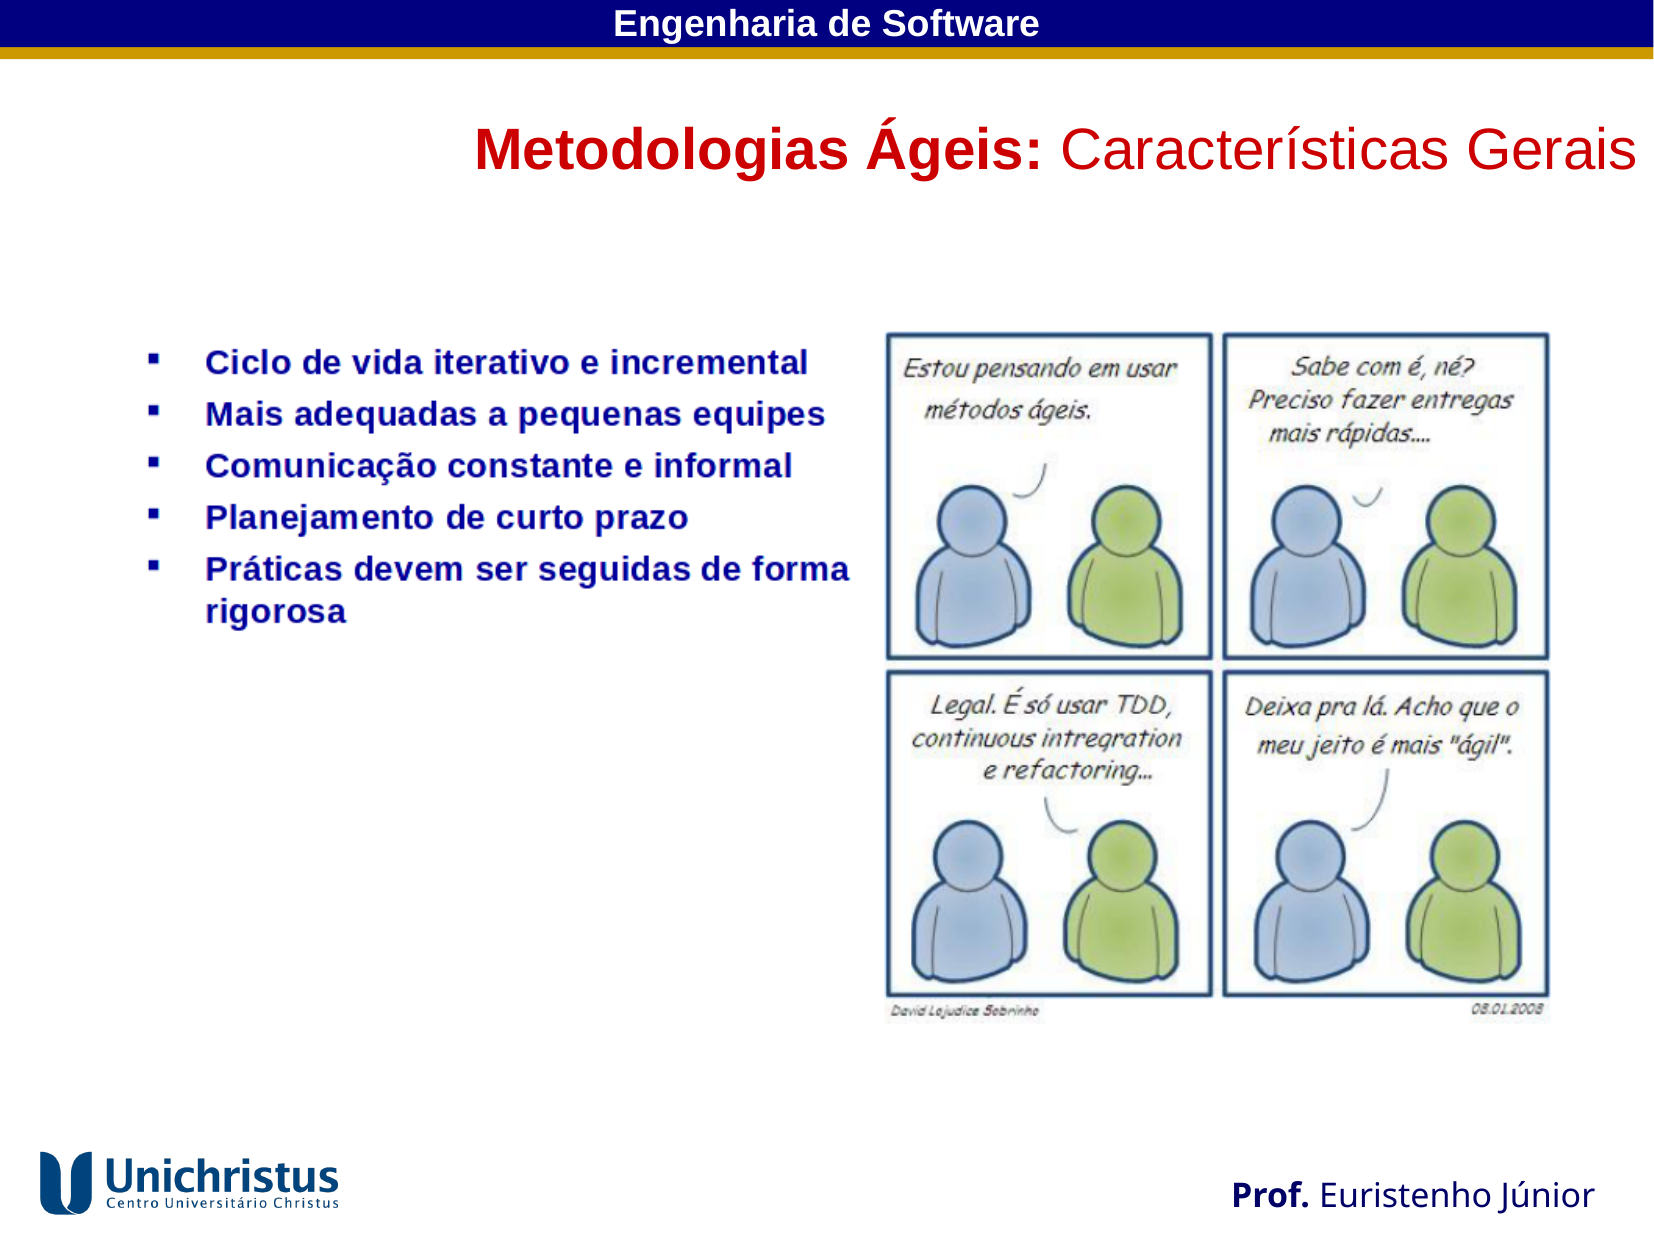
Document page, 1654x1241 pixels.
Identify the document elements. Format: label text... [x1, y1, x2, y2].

picture [35, 1148, 343, 1217]
text_box Engenharia de Software [0, 0, 1654, 48]
text_box Prof. Euristenho Júnior [1216, 1163, 1654, 1224]
picture [124, 318, 1571, 1027]
text_box [0, 48, 1654, 60]
text_box Metodologias Ágeis: Características Gerais [459, 109, 1654, 189]
